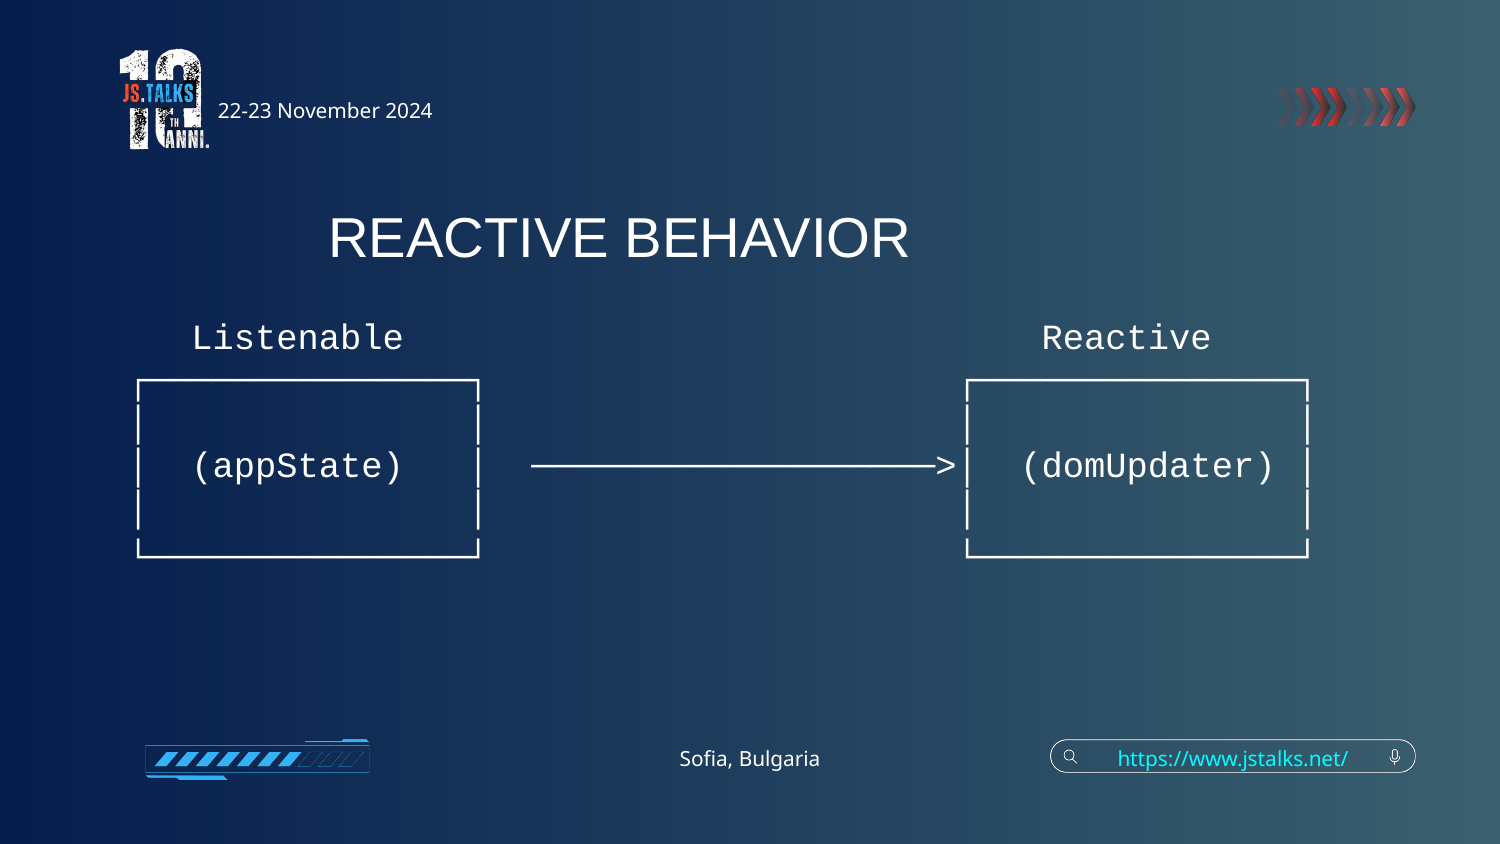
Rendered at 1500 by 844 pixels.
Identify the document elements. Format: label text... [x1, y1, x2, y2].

text_box [145, 739, 370, 780]
text_box [1050, 739, 1416, 773]
text_box [65, 0, 258, 231]
text_box https://www.jstalks.net/ [1103, 744, 1362, 772]
text_box [1277, 88, 1416, 126]
text_box 22-23 November 2024 [217, 95, 507, 123]
text_box Listenable Reactive ┌───────────────┐ ┌───────────────┐ │ │ │ │ │ (appState) │ ───────────────────>│ (domUpdater) │ │ │ │ │ └───────────────┘ └───────────────┘ [0, 313, 1500, 572]
text_box Sofia, Bulgaria [654, 744, 846, 772]
text_box REACTIVE BEHAVIOR [328, 183, 1233, 269]
